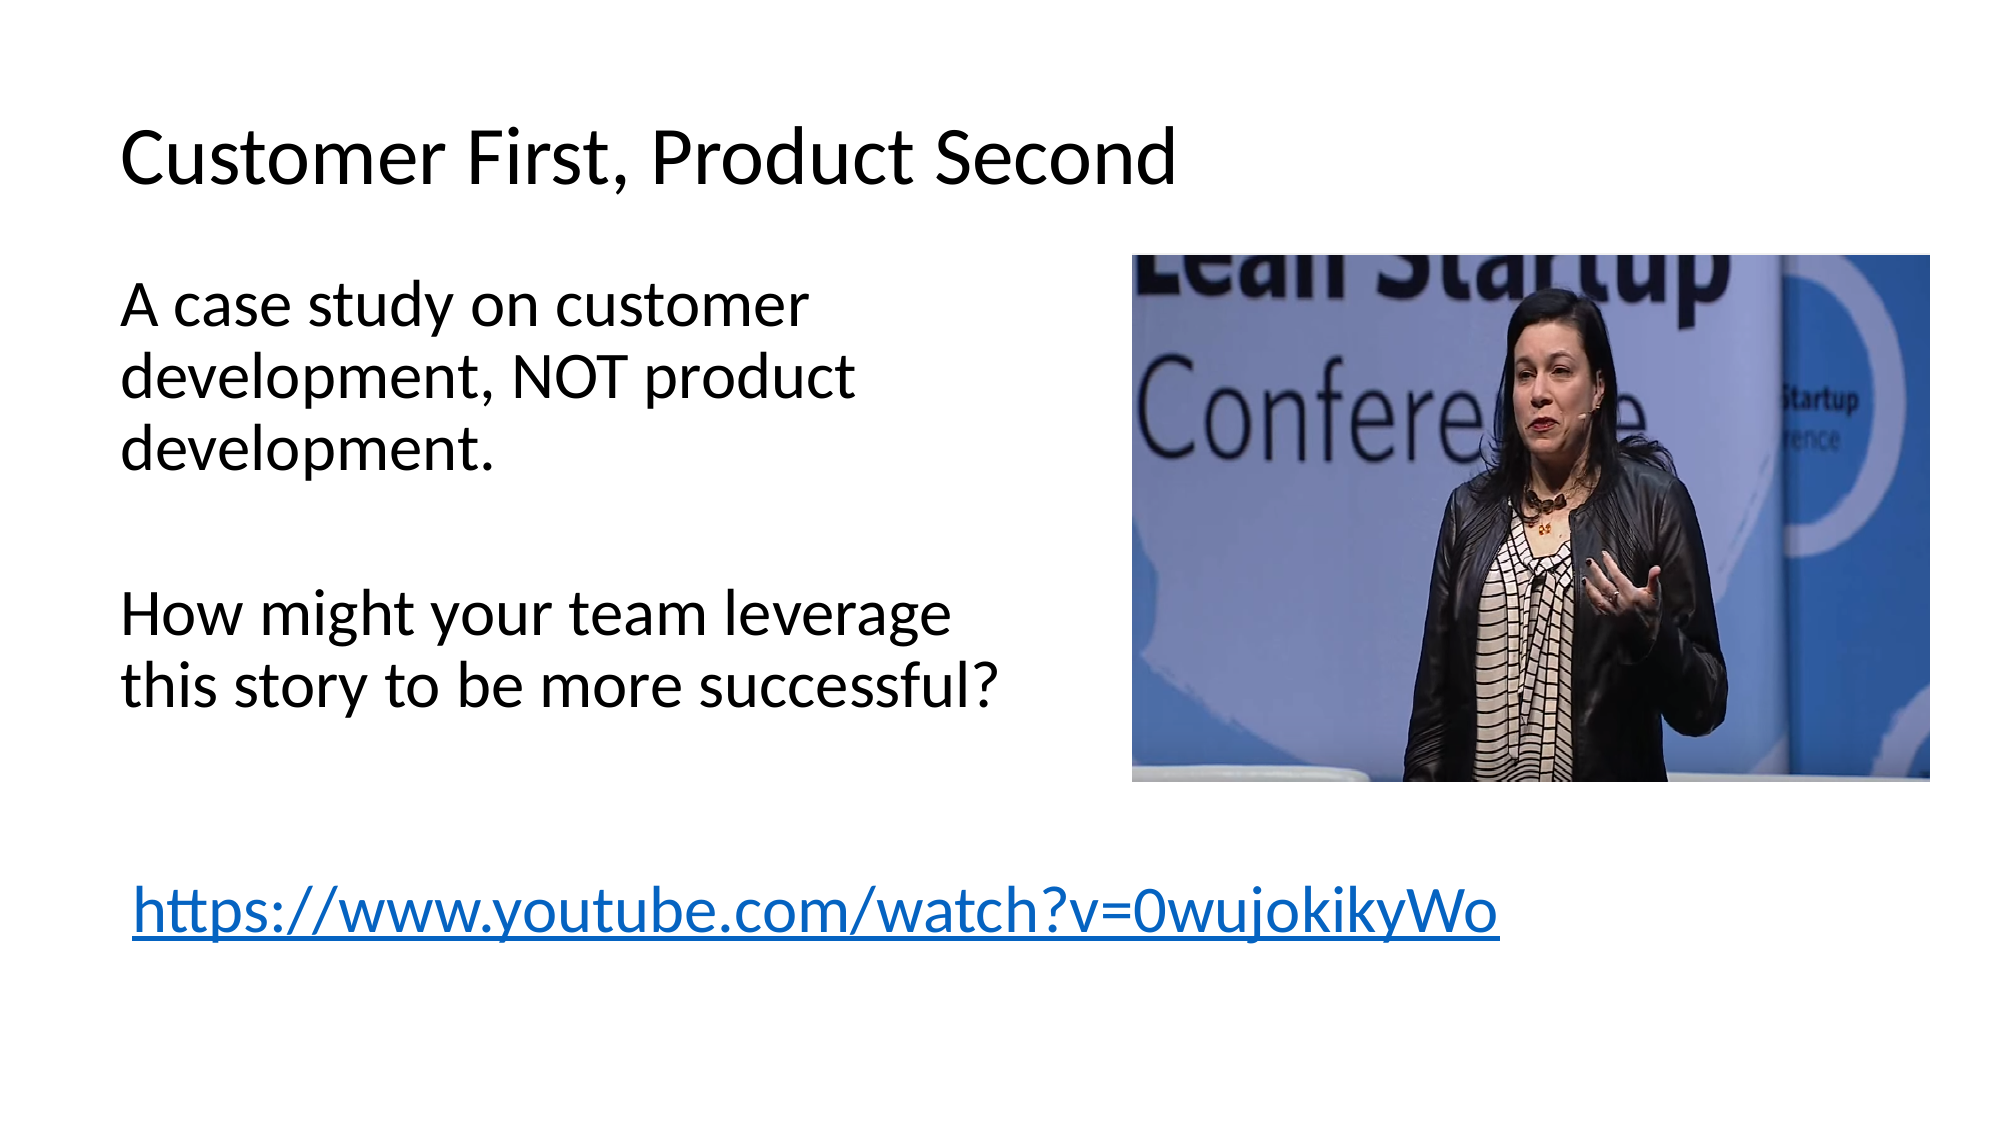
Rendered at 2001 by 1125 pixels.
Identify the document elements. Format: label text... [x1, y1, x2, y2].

list A case study on customer development, NOT product development. How might your team leverage this story to be more successful? [99, 249, 1060, 809]
list https://www.youtube.com/watch?v=0wujokikyWo [112, 854, 2000, 1057]
picture [1132, 253, 1930, 782]
title Customer First, Product Second [99, 45, 1900, 223]
